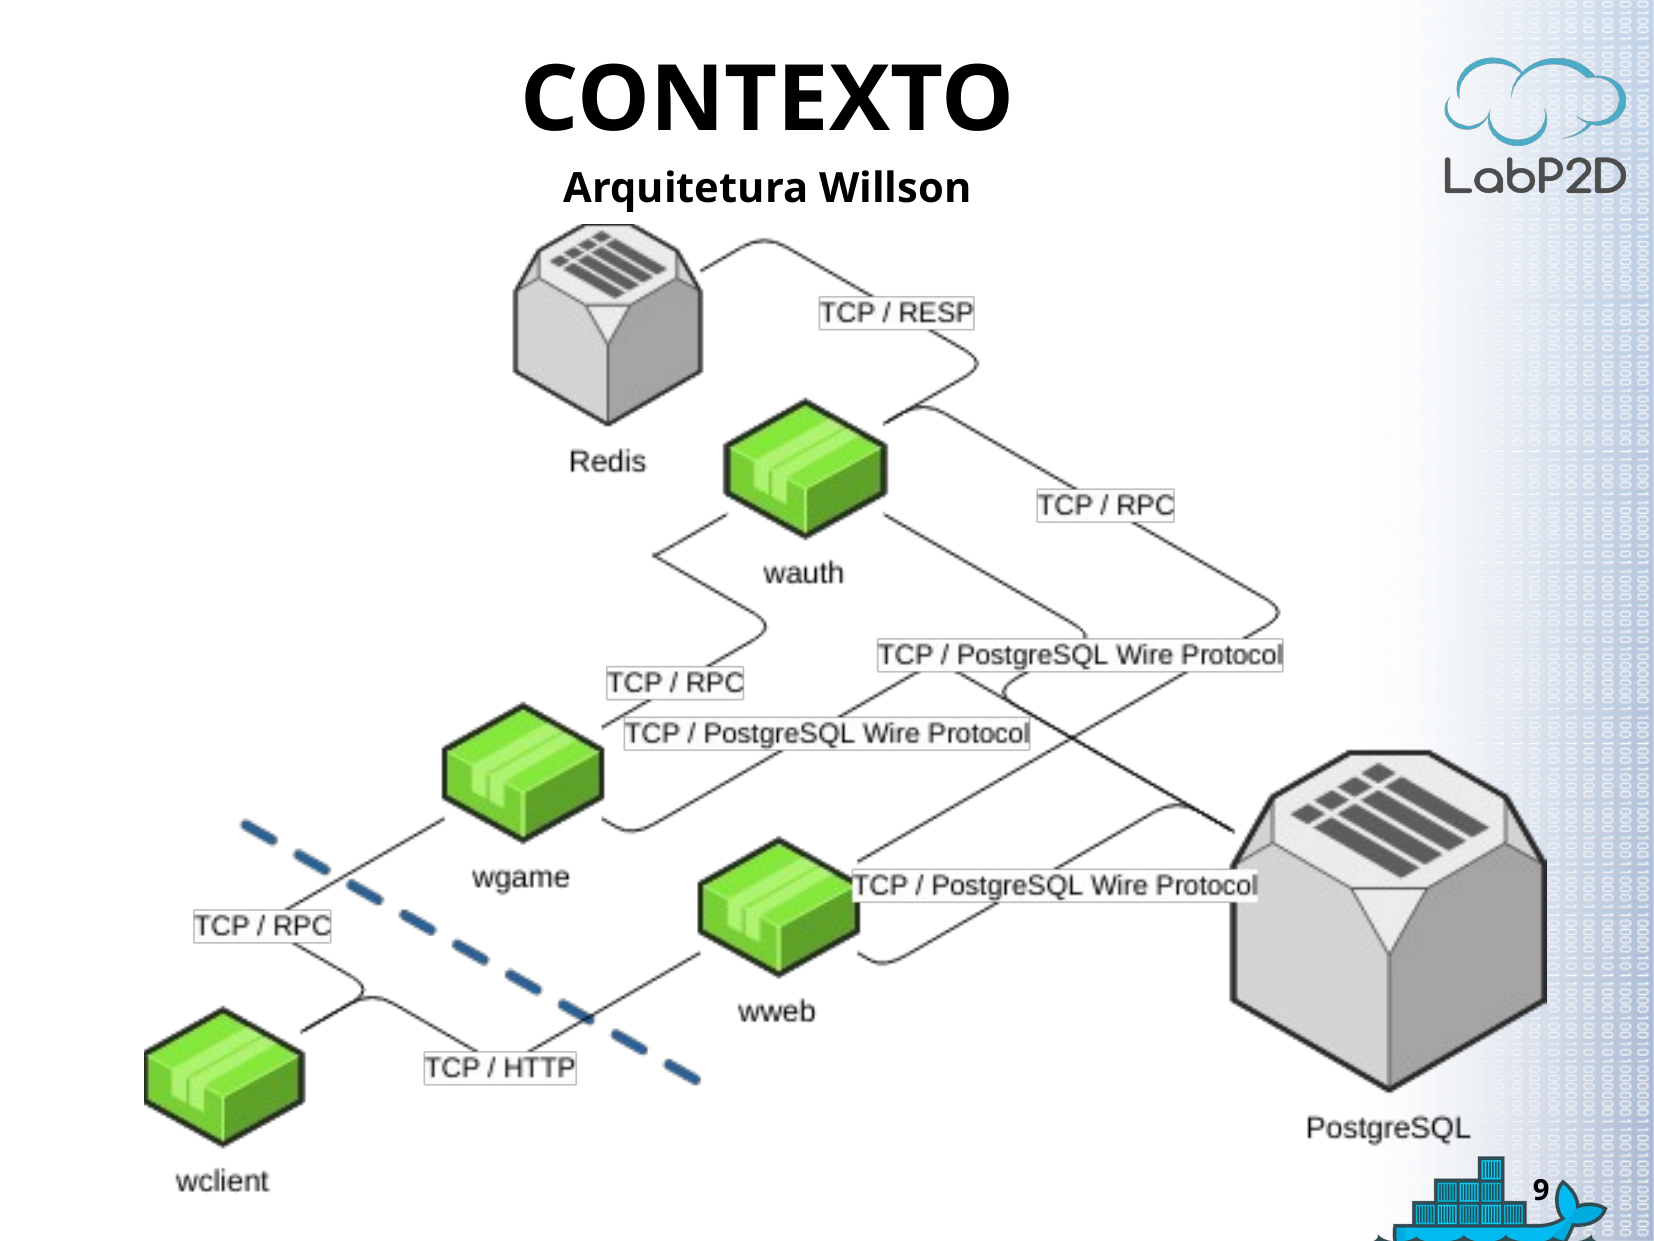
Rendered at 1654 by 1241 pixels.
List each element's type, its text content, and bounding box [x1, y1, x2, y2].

title CONTEXTO Arquitetura Willson [82, 19, 1453, 227]
picture [1498, 1236, 1515, 1241]
picture [1455, 1237, 1472, 1241]
picture [144, 1, 1654, 1241]
